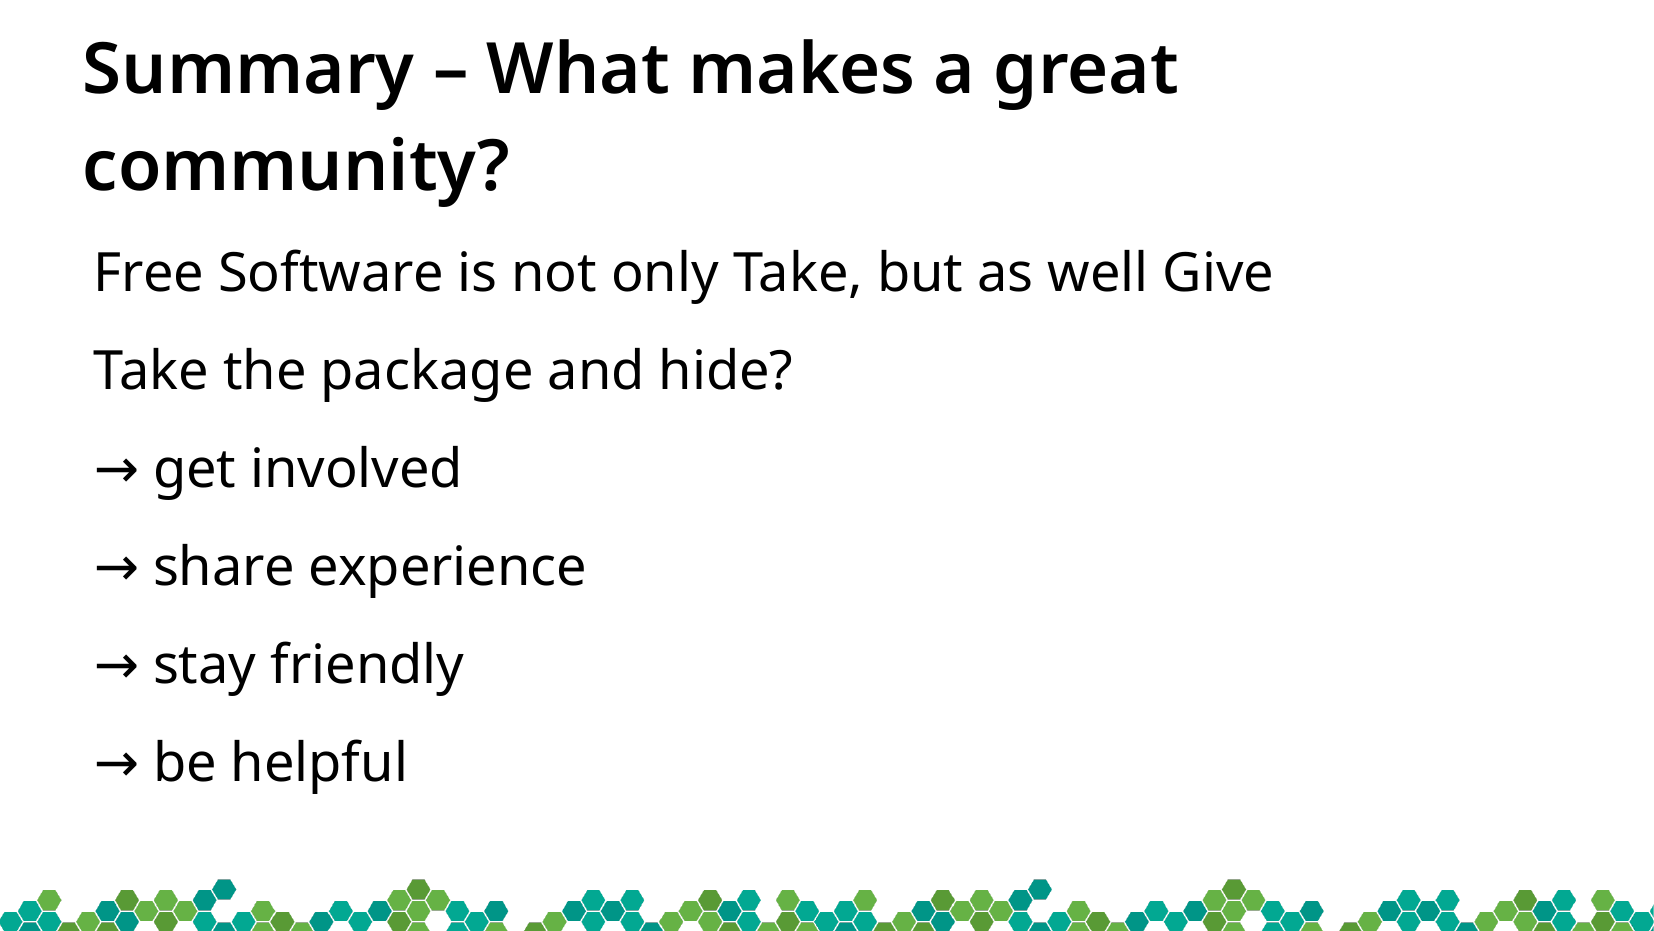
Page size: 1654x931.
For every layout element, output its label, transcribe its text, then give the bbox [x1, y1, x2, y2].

title Summary – What makes a great community? [82, 37, 1571, 193]
list Free Software is not only Take, but as well Give Take the package and hide? → get involved → share experience → stay friendly → be helpful [93, 233, 1608, 849]
picture [0, 871, 1654, 931]
